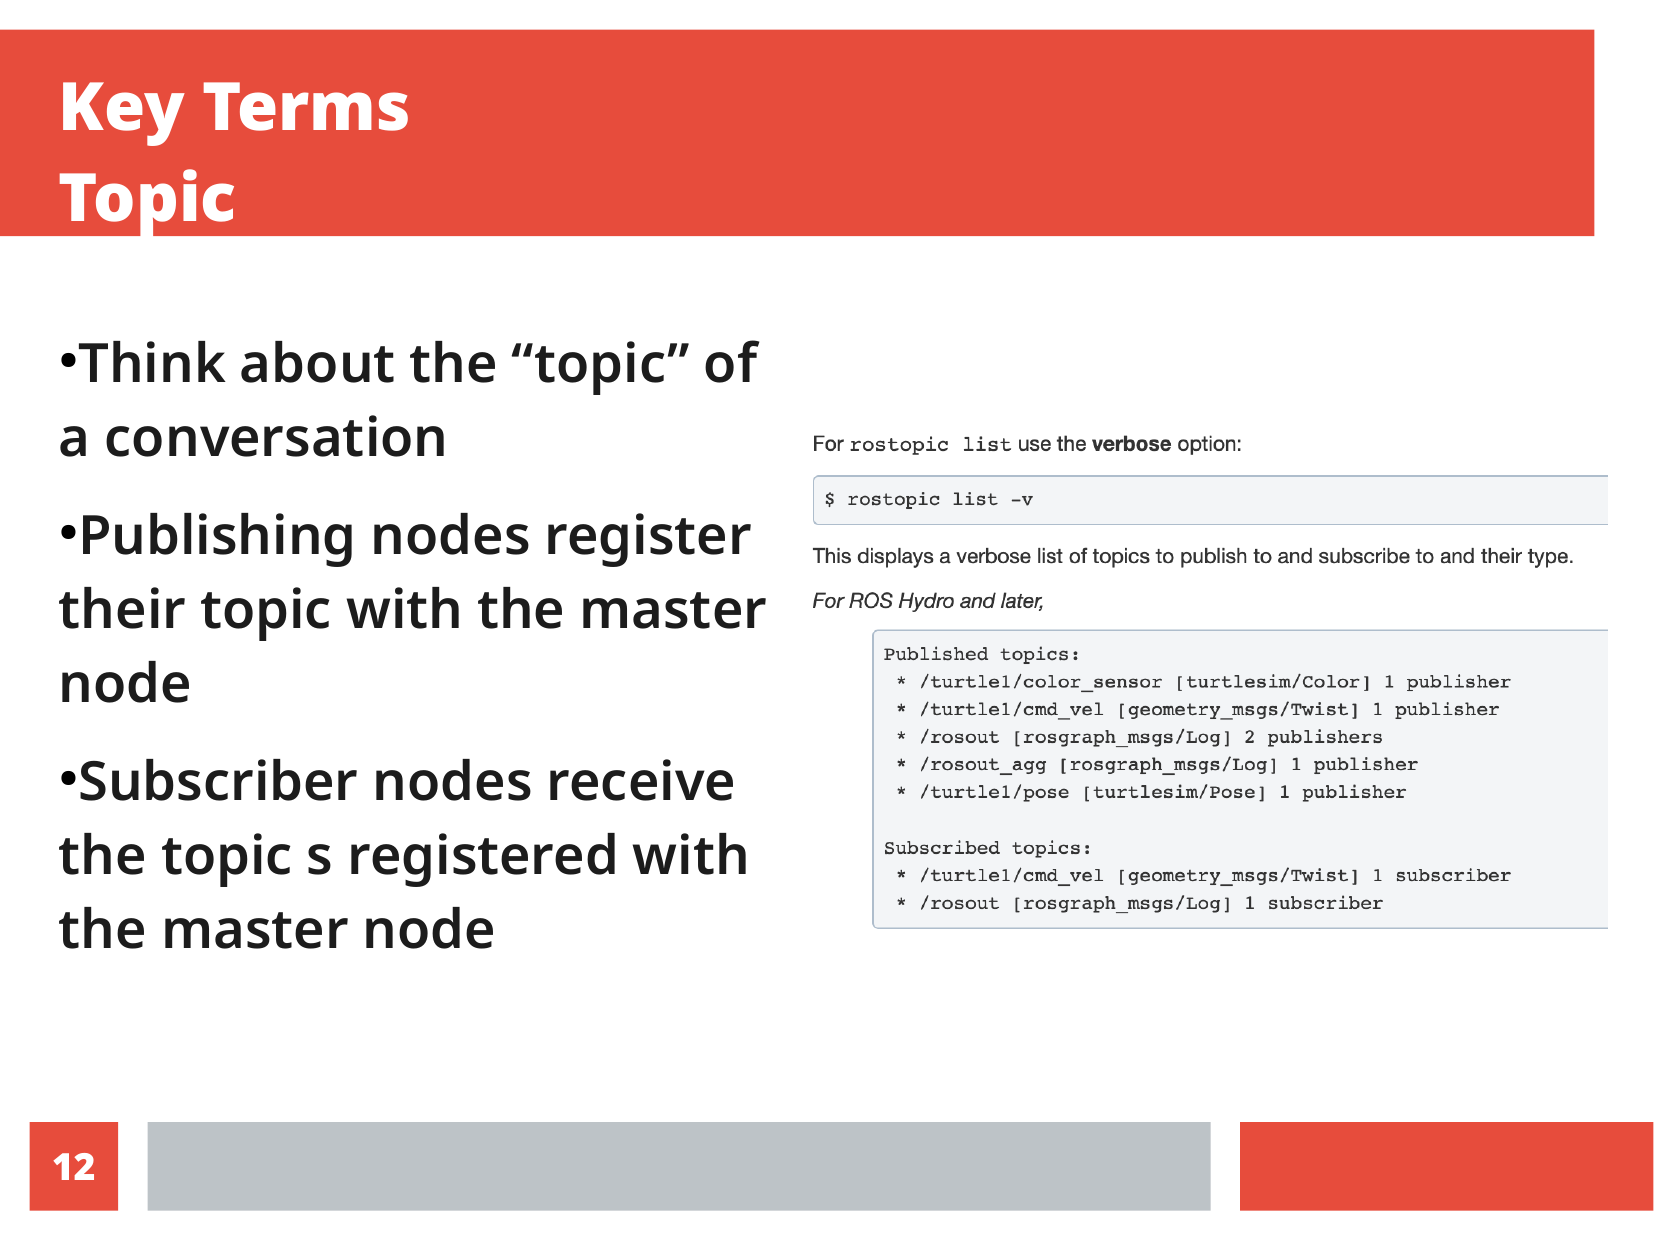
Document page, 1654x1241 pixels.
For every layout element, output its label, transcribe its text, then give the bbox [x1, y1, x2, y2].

picture [793, 419, 1608, 946]
title Key Terms Topic [59, 59, 1595, 207]
list Think about the “topic” of a conversation Publishing nodes register their topic with the master node Subscriber nodes receive the topic s registered with the master node [59, 324, 794, 1093]
